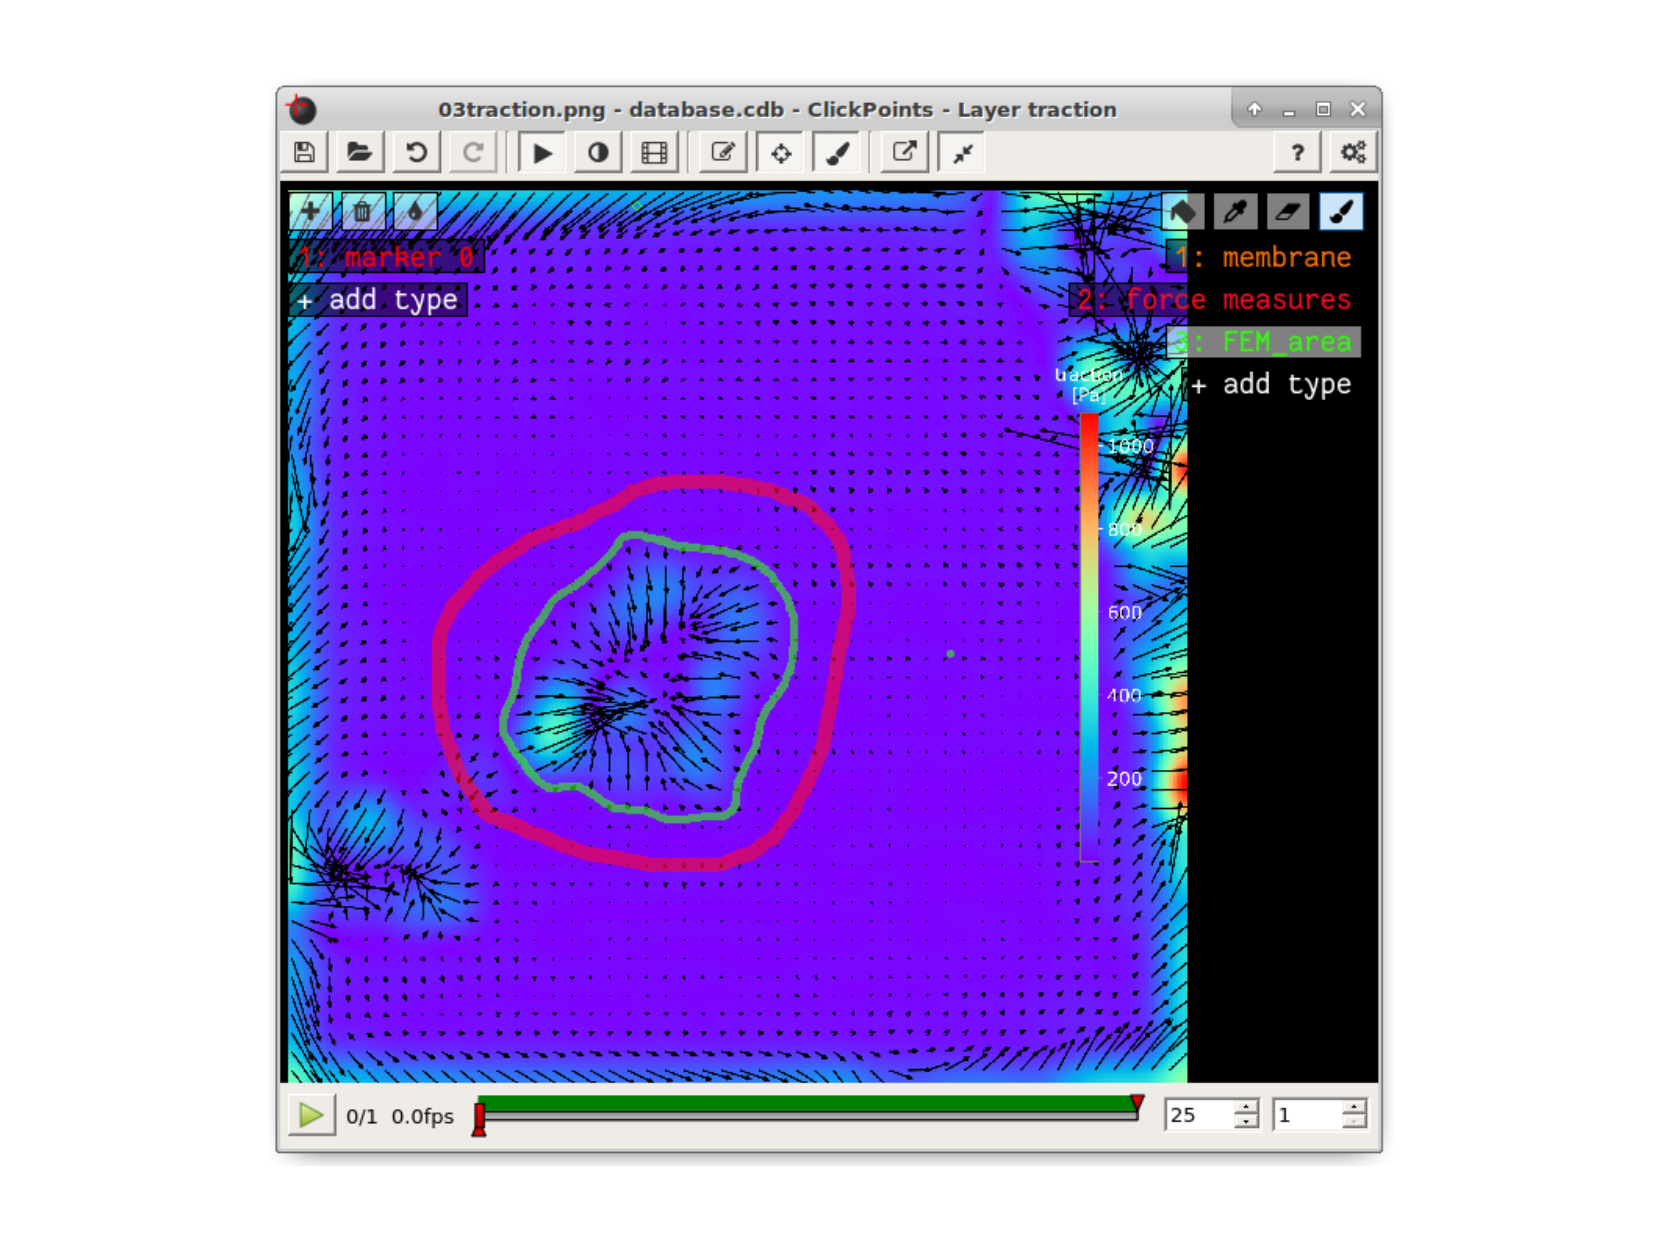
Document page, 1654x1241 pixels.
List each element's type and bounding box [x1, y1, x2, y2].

picture [268, 78, 1402, 1166]
